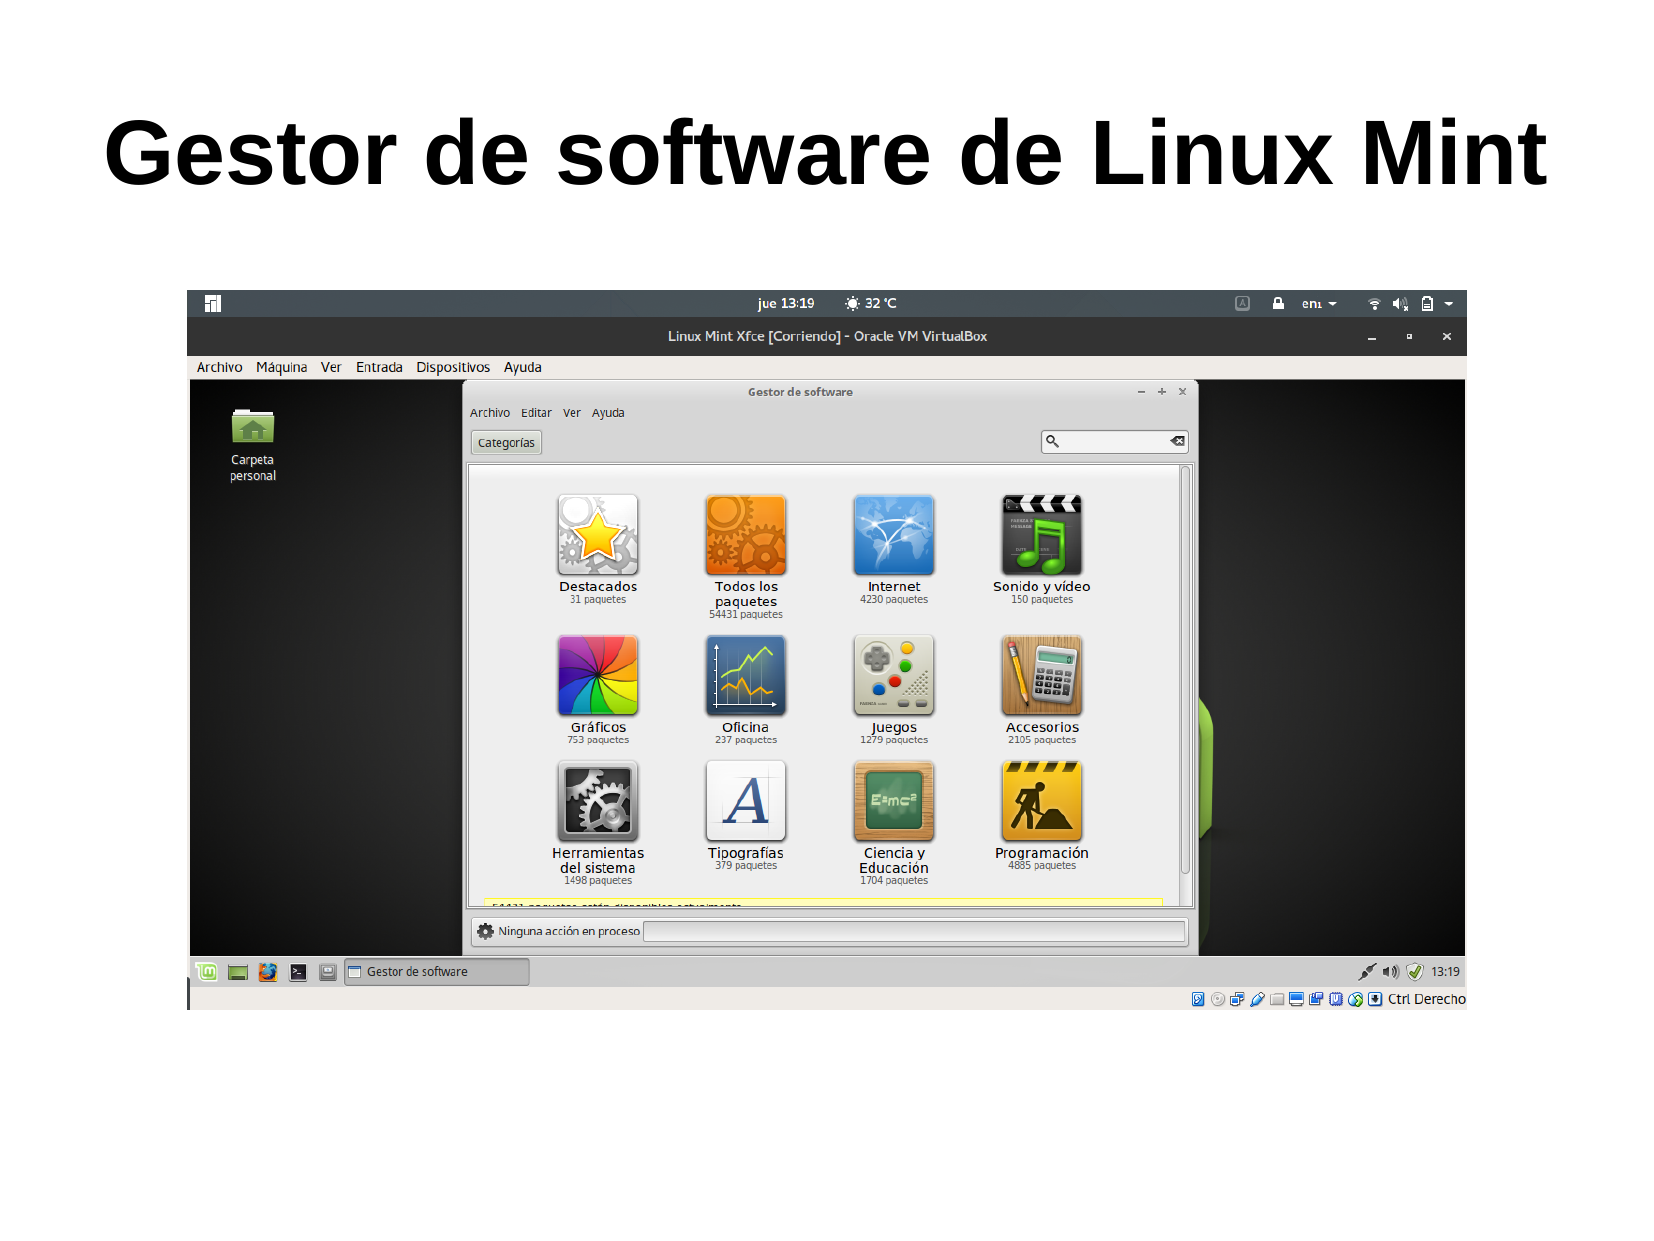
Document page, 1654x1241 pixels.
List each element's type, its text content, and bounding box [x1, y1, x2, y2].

picture [187, 290, 1467, 1010]
title Gestor de software de Linux Mint [82, 49, 1571, 257]
